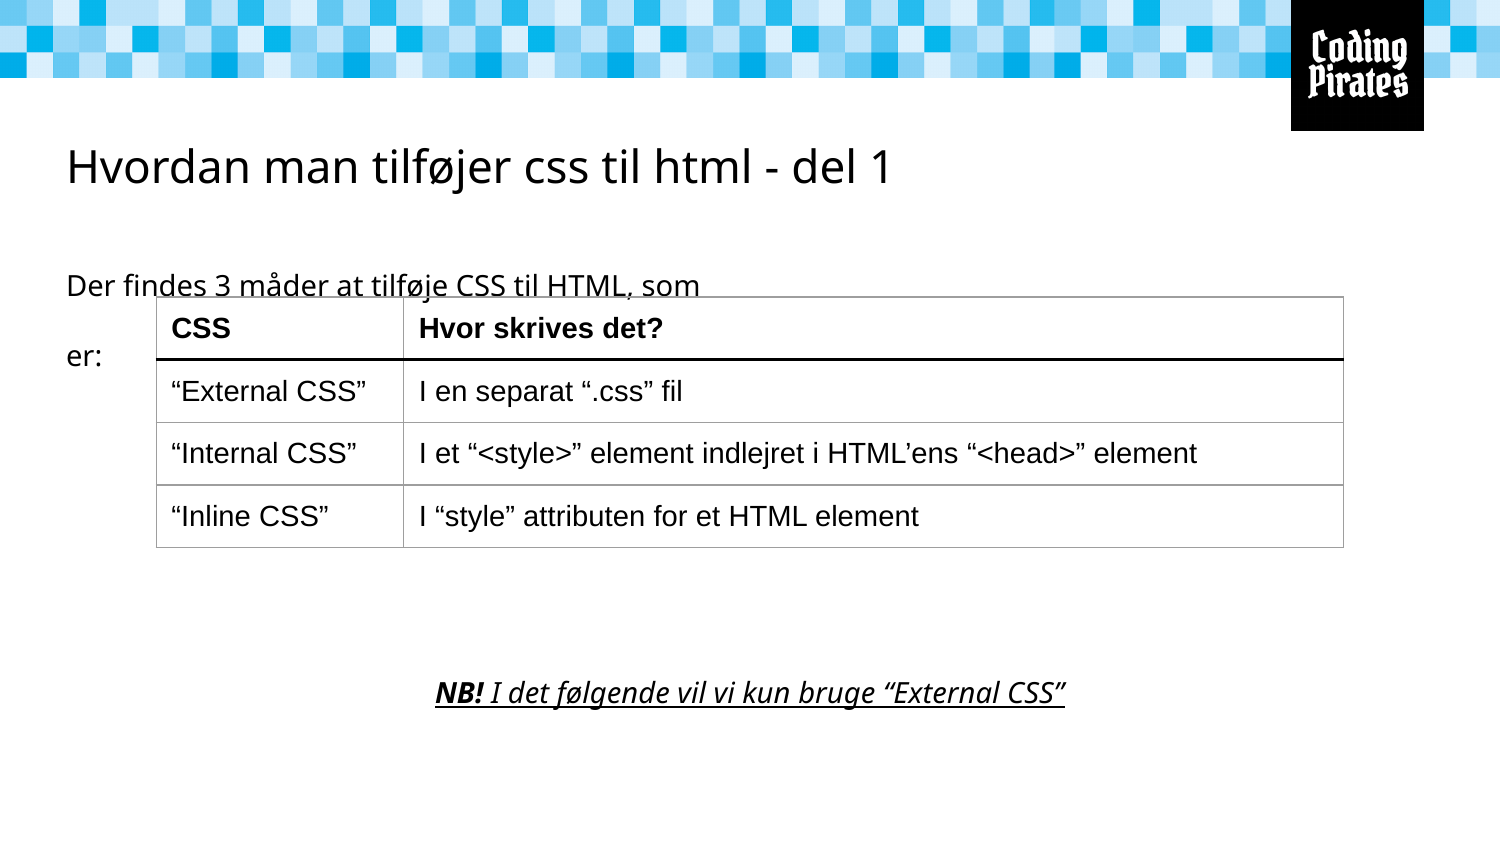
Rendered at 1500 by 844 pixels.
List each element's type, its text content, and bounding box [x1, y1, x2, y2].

table_cell “Inline CSS” [157, 486, 403, 547]
table_cell I en separat “.css” fil [404, 361, 1343, 422]
table_cell “Internal CSS” [157, 423, 403, 484]
picture [1291, 0, 1424, 131]
table_header CSS [157, 298, 403, 358]
picture [0, 0, 1056, 78]
list Der findes 3 måder at tilføje CSS til HTML, som er: [51, 216, 737, 304]
table_header Hvor skrives det? [404, 298, 1343, 358]
table_cell I “style” attributen for et HTML element [404, 486, 1343, 547]
table_cell I et “<style>” element indlejret i HTML’ens “<head>” element [404, 423, 1343, 484]
text_box NB! I det følgende vil vi kun bruge “External CSS” [402, 659, 1098, 752]
title Hvordan man tilføjer css til html - del 1 [51, 123, 1223, 217]
table_cell “External CSS” [157, 361, 403, 422]
